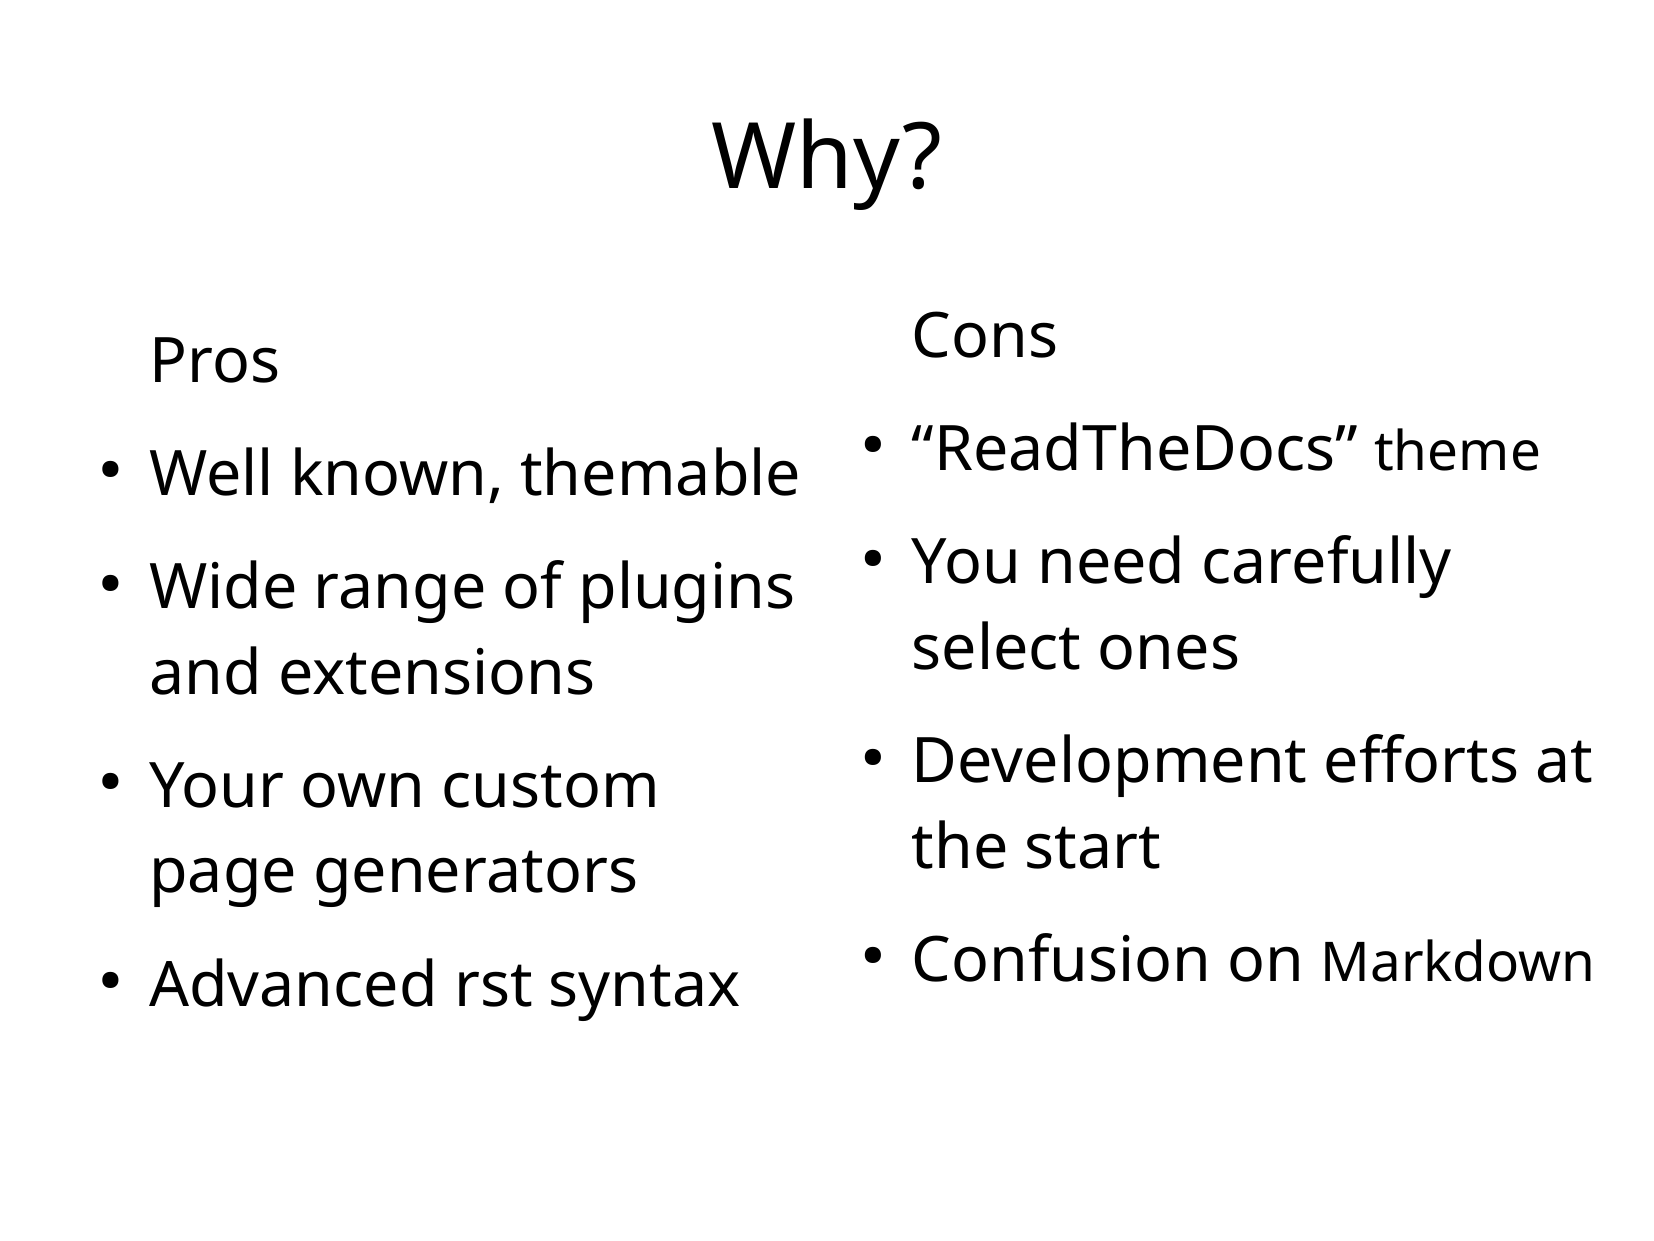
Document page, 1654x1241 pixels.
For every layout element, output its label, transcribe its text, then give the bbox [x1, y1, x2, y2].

list Pros Well known, themable Wide range of plugins and extensions Your own custom page generators Advanced rst syntax [82, 315, 809, 1035]
list Cons “ReadTheDocs” theme You need carefully select ones Development efforts at the start Confusion on Markdown [845, 290, 1606, 1010]
title Why? [82, 49, 1571, 257]
